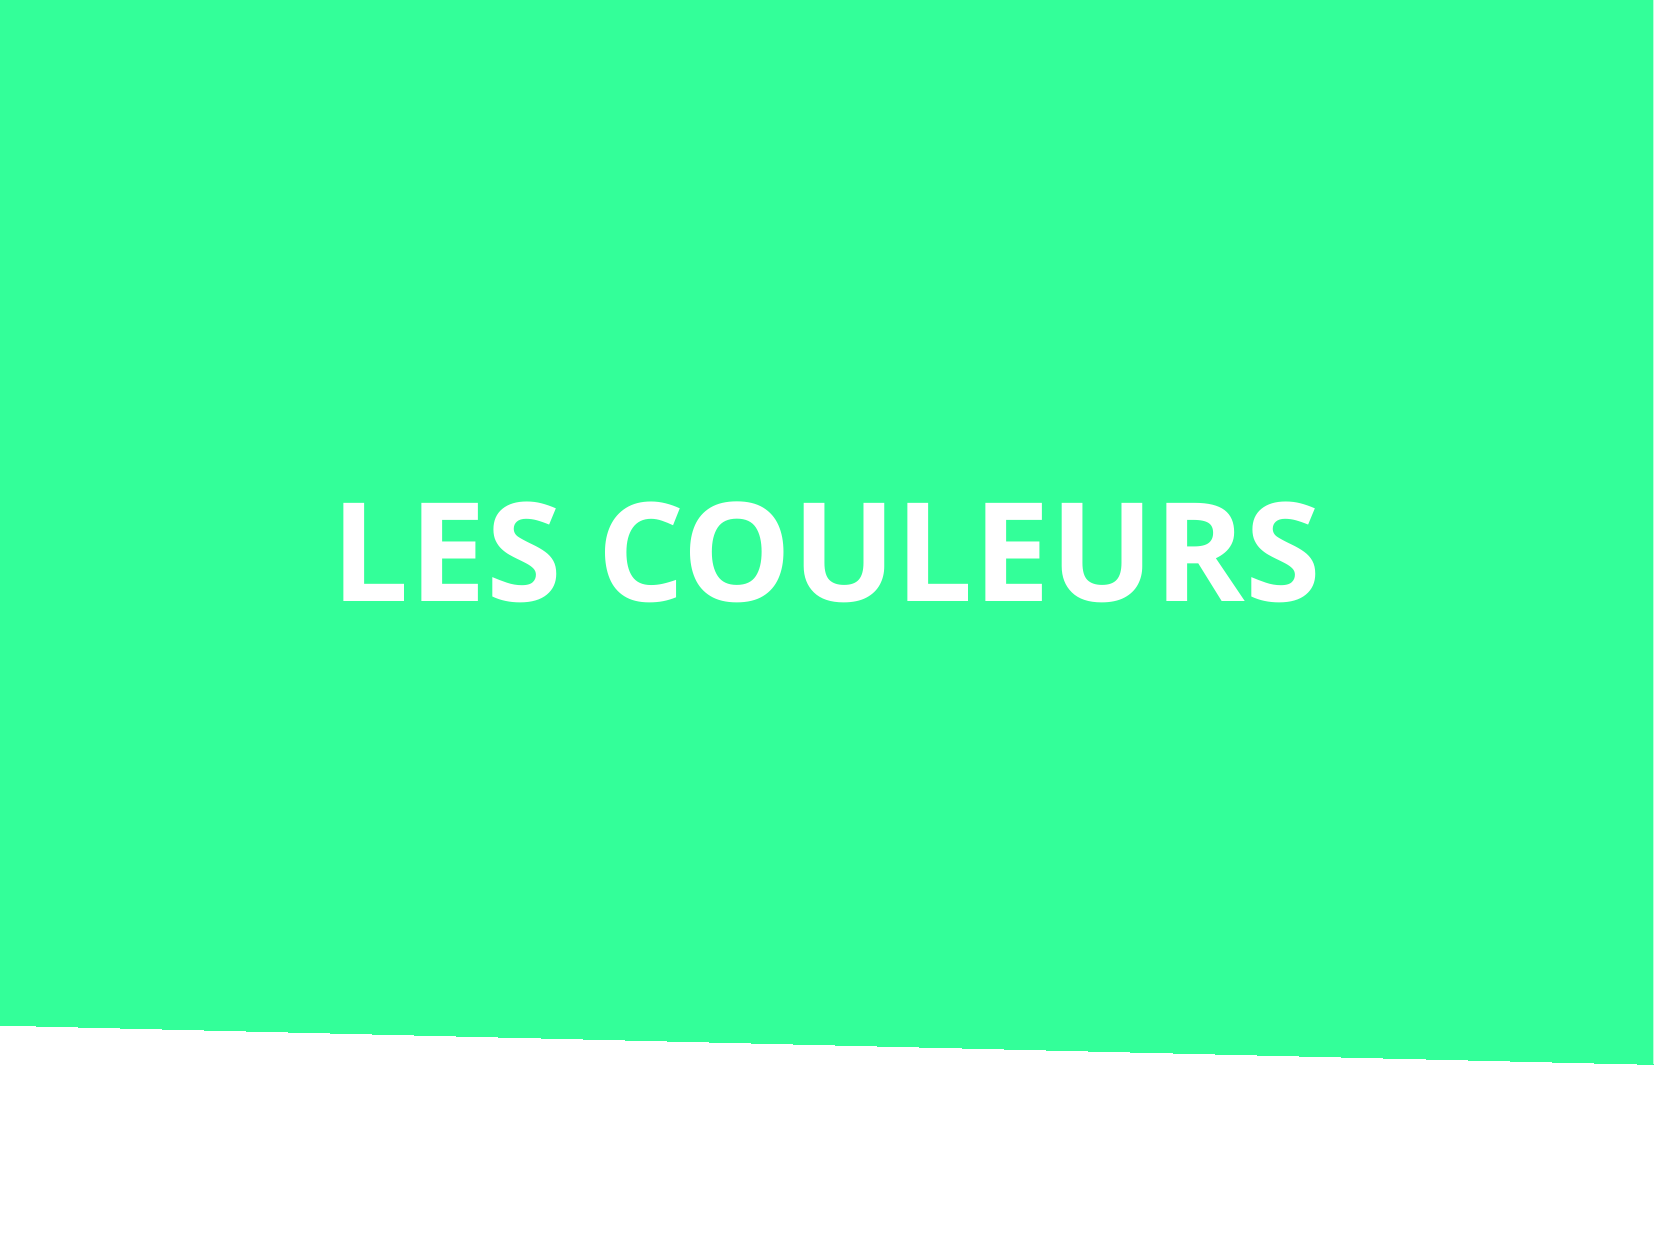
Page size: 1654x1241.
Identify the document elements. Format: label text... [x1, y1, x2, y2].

text_box LES COULEURS [82, 49, 1571, 1109]
text_box [0, 0, 1654, 1065]
